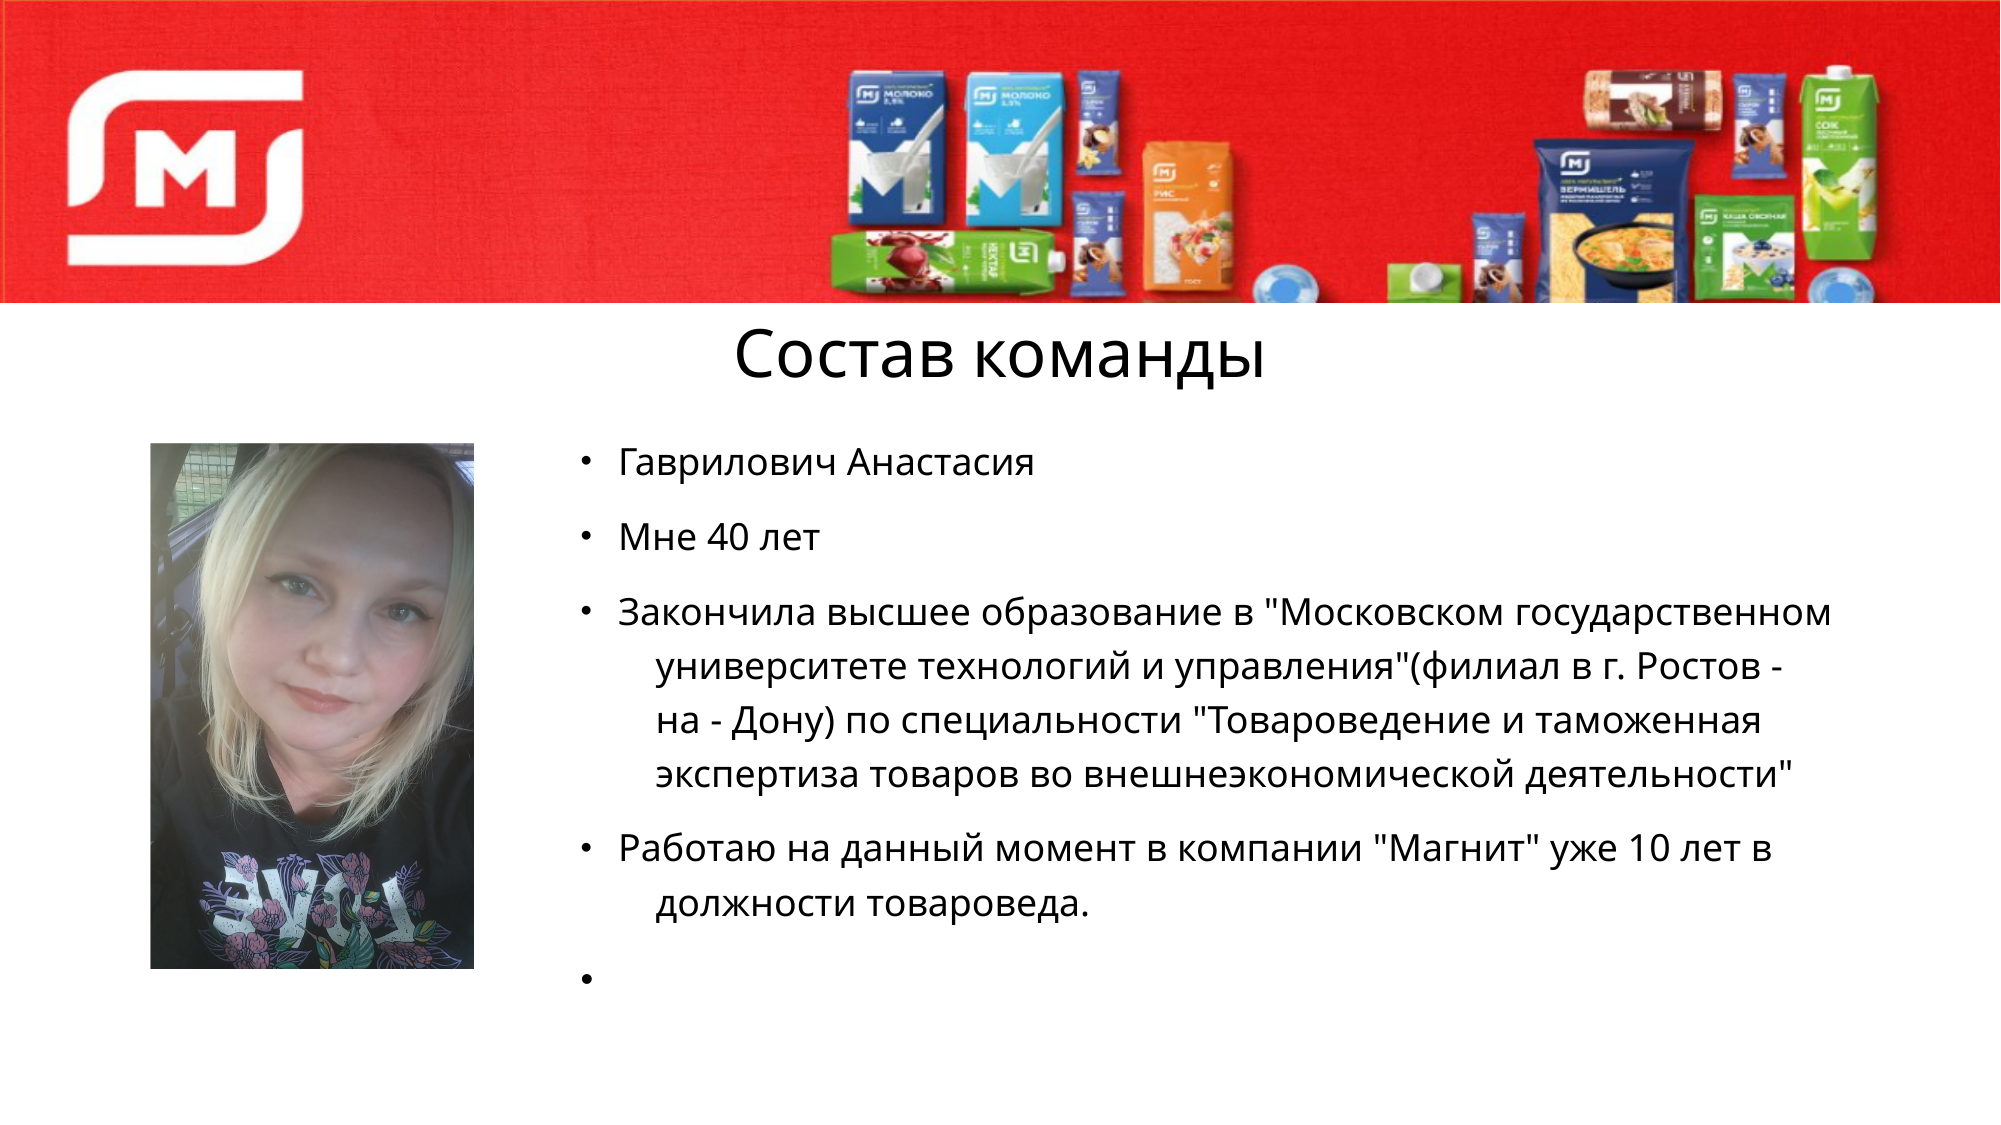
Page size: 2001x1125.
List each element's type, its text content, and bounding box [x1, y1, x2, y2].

picture [150, 443, 474, 969]
title Состав команды [150, 303, 1852, 420]
picture [0, 0, 2000, 303]
list Гаврилович Анастасия Мне 40 лет Закончила высшее образование в "Московском государственном университете технологий и управления"(филиал в г. Ростов - на - Дону) по специальности "Товароведение и таможенная экспертиза товаров во внешнеэкономической деятельности" Работаю на данный момент в компании "Магнит" уже 10 лет в должности товароведа. [565, 421, 1850, 1034]
